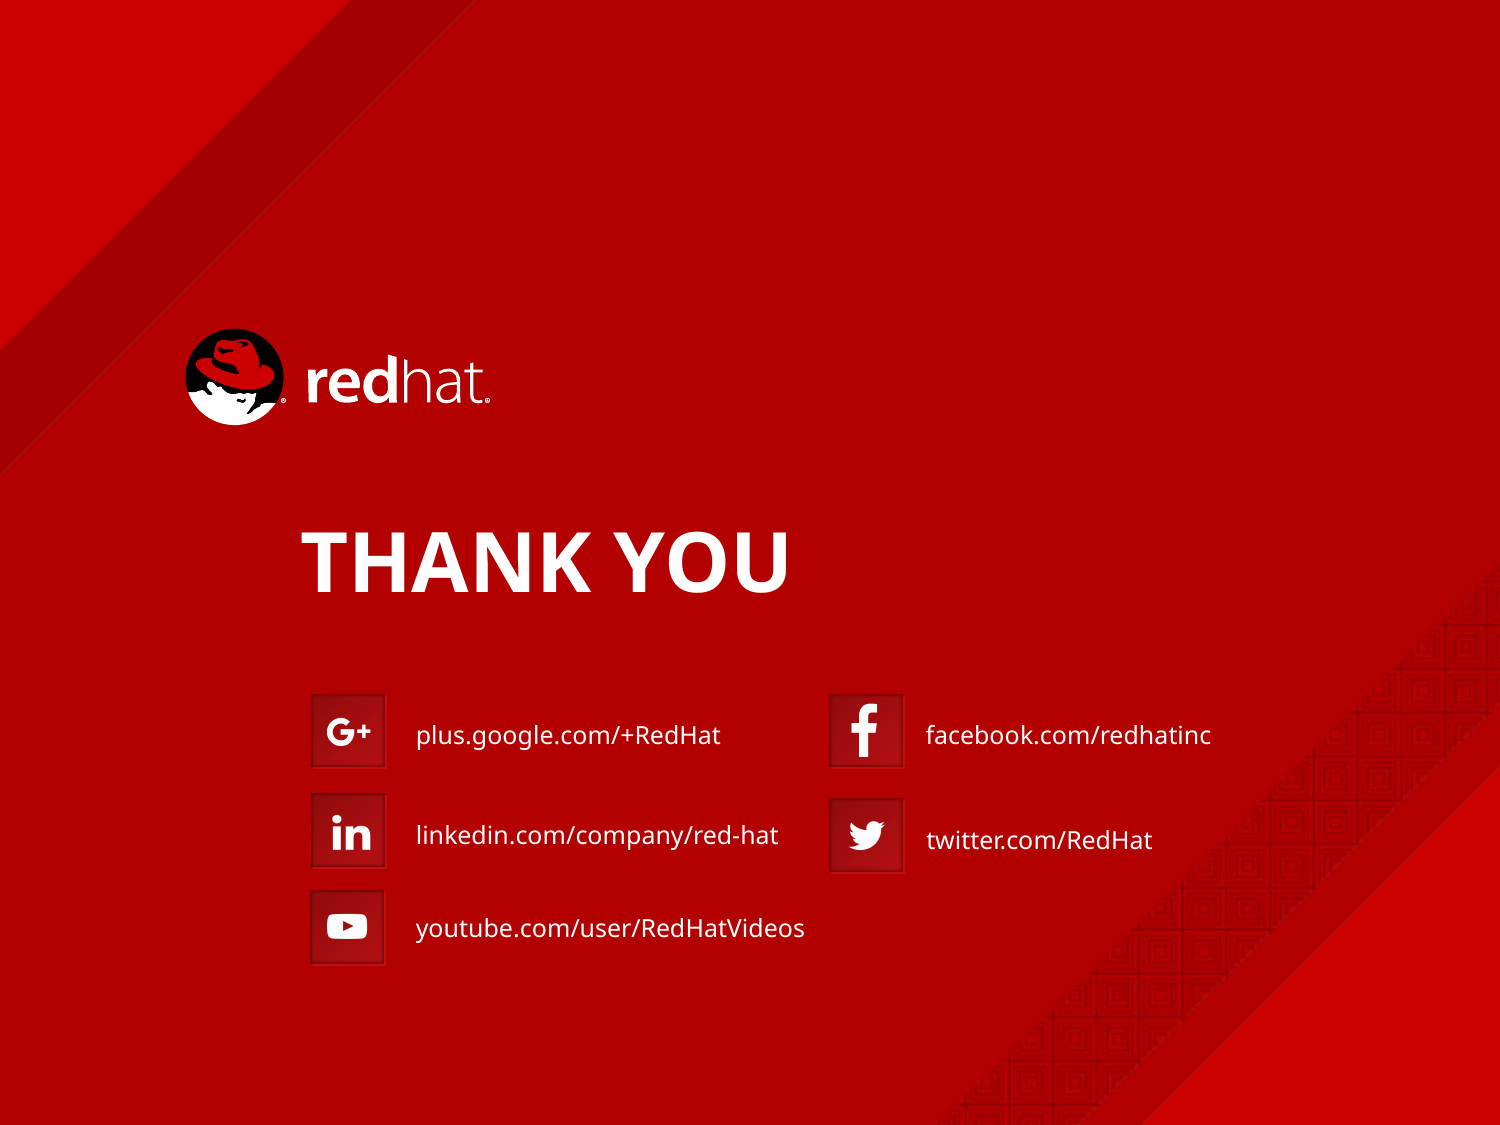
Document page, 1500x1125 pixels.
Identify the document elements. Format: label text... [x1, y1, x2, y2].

text_box facebook.com/redhatinc [925, 718, 1228, 751]
title THANK YOU [300, 503, 1291, 716]
picture [0, 0, 1500, 1125]
text_box plus.google.com/+RedHat [415, 718, 742, 751]
text_box twitter.com/RedHat [926, 823, 1168, 856]
text_box youtube.com/user/RedHatVideos [415, 910, 826, 943]
text_box linkedin.com/company/red-hat [415, 817, 797, 850]
